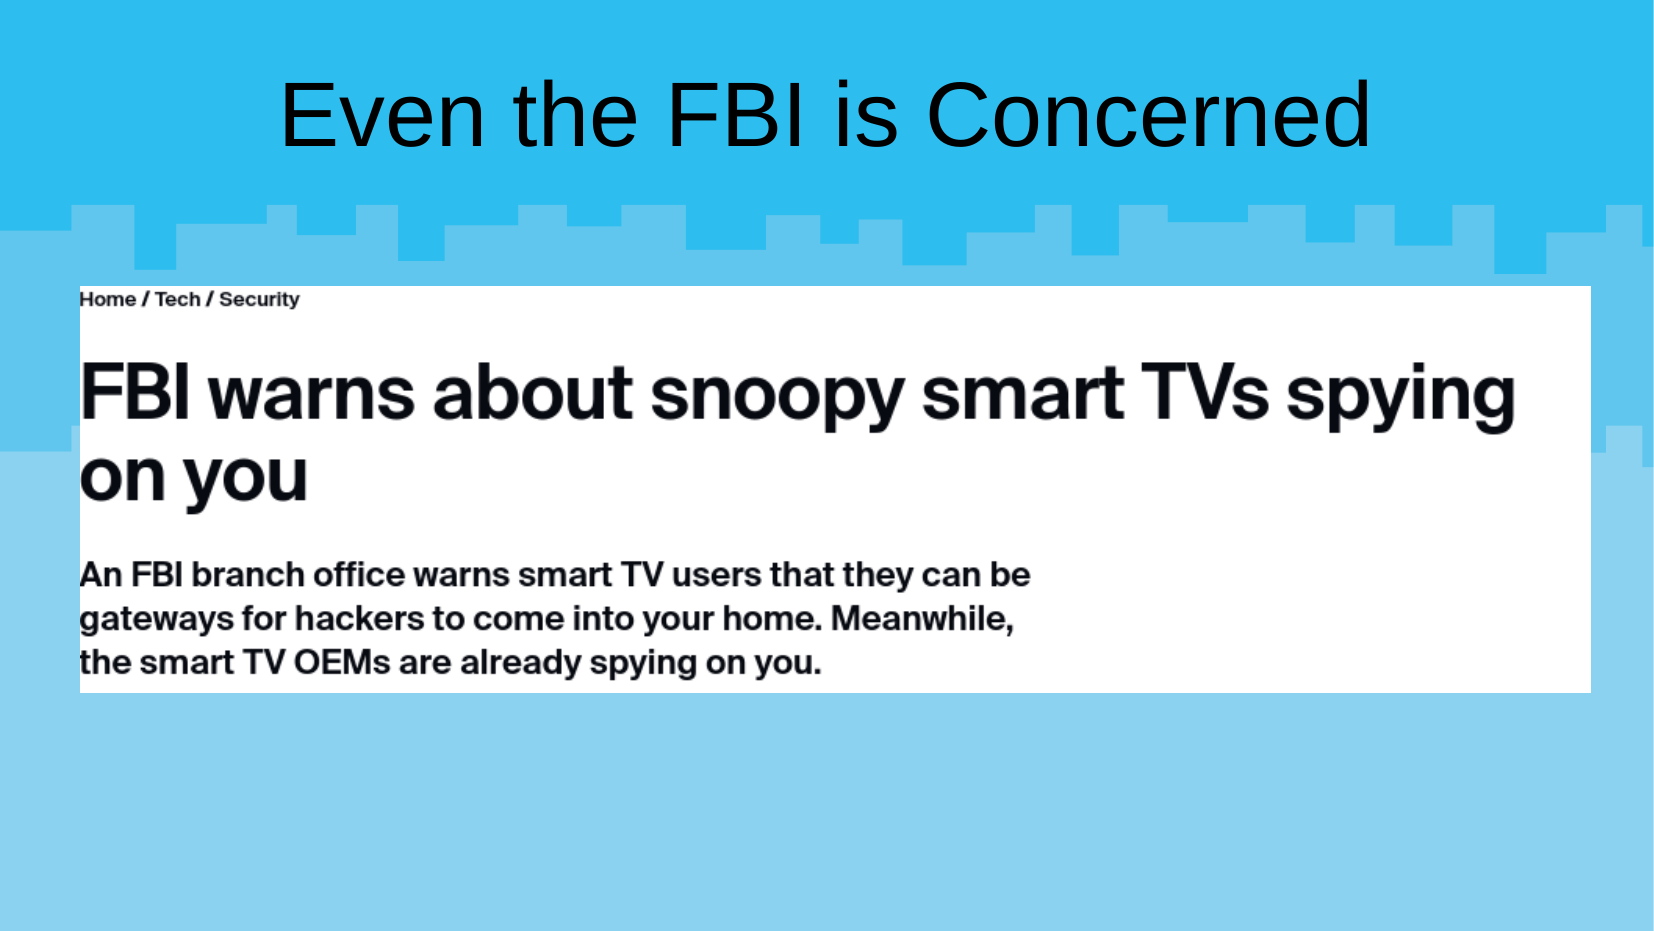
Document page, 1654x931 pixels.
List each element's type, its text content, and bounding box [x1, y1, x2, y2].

title Even the FBI is Concerned [82, 37, 1571, 193]
picture [0, 0, 1654, 931]
